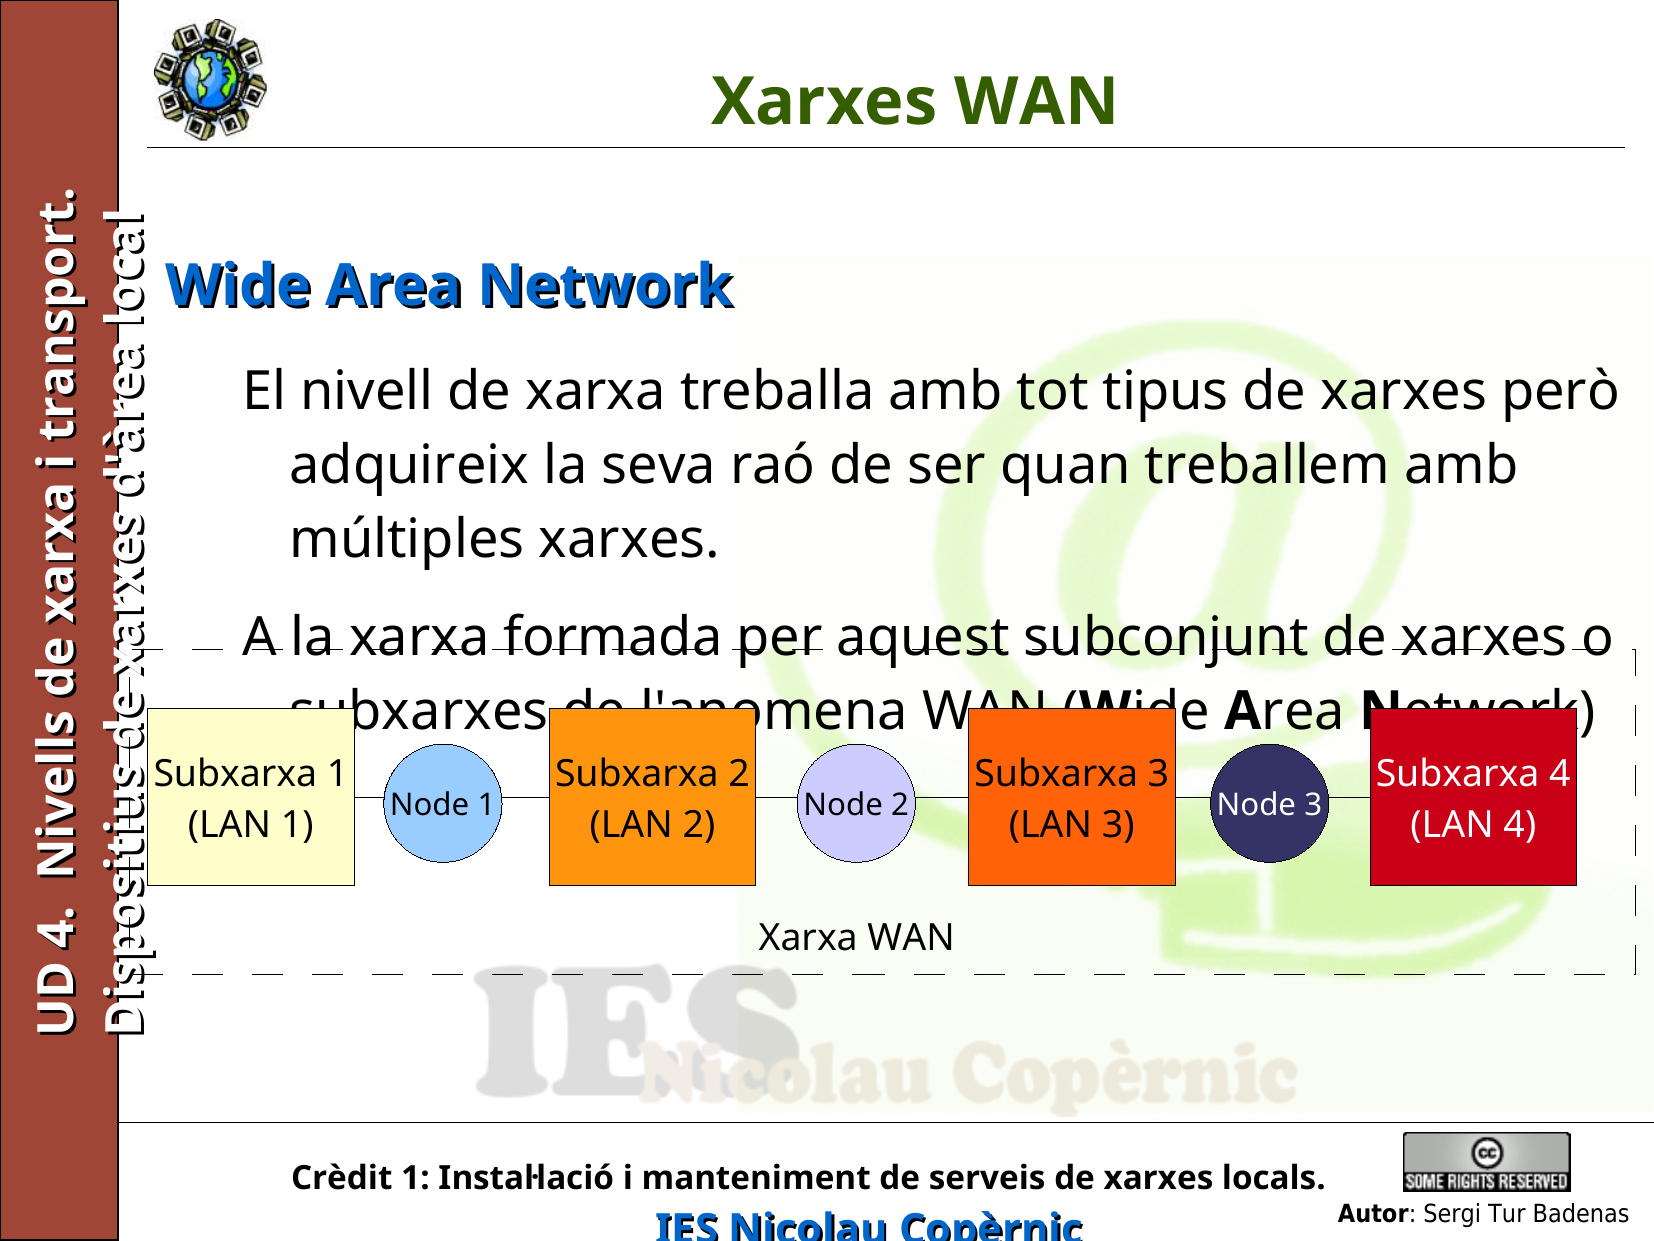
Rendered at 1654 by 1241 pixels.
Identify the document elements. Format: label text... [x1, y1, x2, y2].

text_box Subxarxa 3 (LAN 3) [968, 708, 1176, 886]
picture [154, 19, 268, 142]
title Xarxes WAN [171, 56, 1654, 141]
text_box Subxarxa 2 (LAN 2) [549, 708, 756, 886]
text_box Node 1 [383, 744, 503, 863]
text_box Node 3 [1210, 744, 1329, 863]
text_box Xarxa WAN [743, 903, 970, 956]
list Wide Area Network El nivell de xarxa treballa amb tot tipus de xarxes però adquireix la seva raó de ser quan treballem amb múltiples xarxes. A la xarxa formada per aquest subconjunt de xarxes o subxarxes de l'anomena WAN (Wide Area Network) [147, 242, 1636, 1078]
picture [466, 252, 1654, 1117]
text_box Node 2 [797, 744, 916, 863]
text_box Subxarxa 1 (LAN 1) [147, 708, 355, 886]
text_box Subxarxa 4 (LAN 4) [1370, 708, 1577, 886]
picture [1403, 1132, 1571, 1192]
